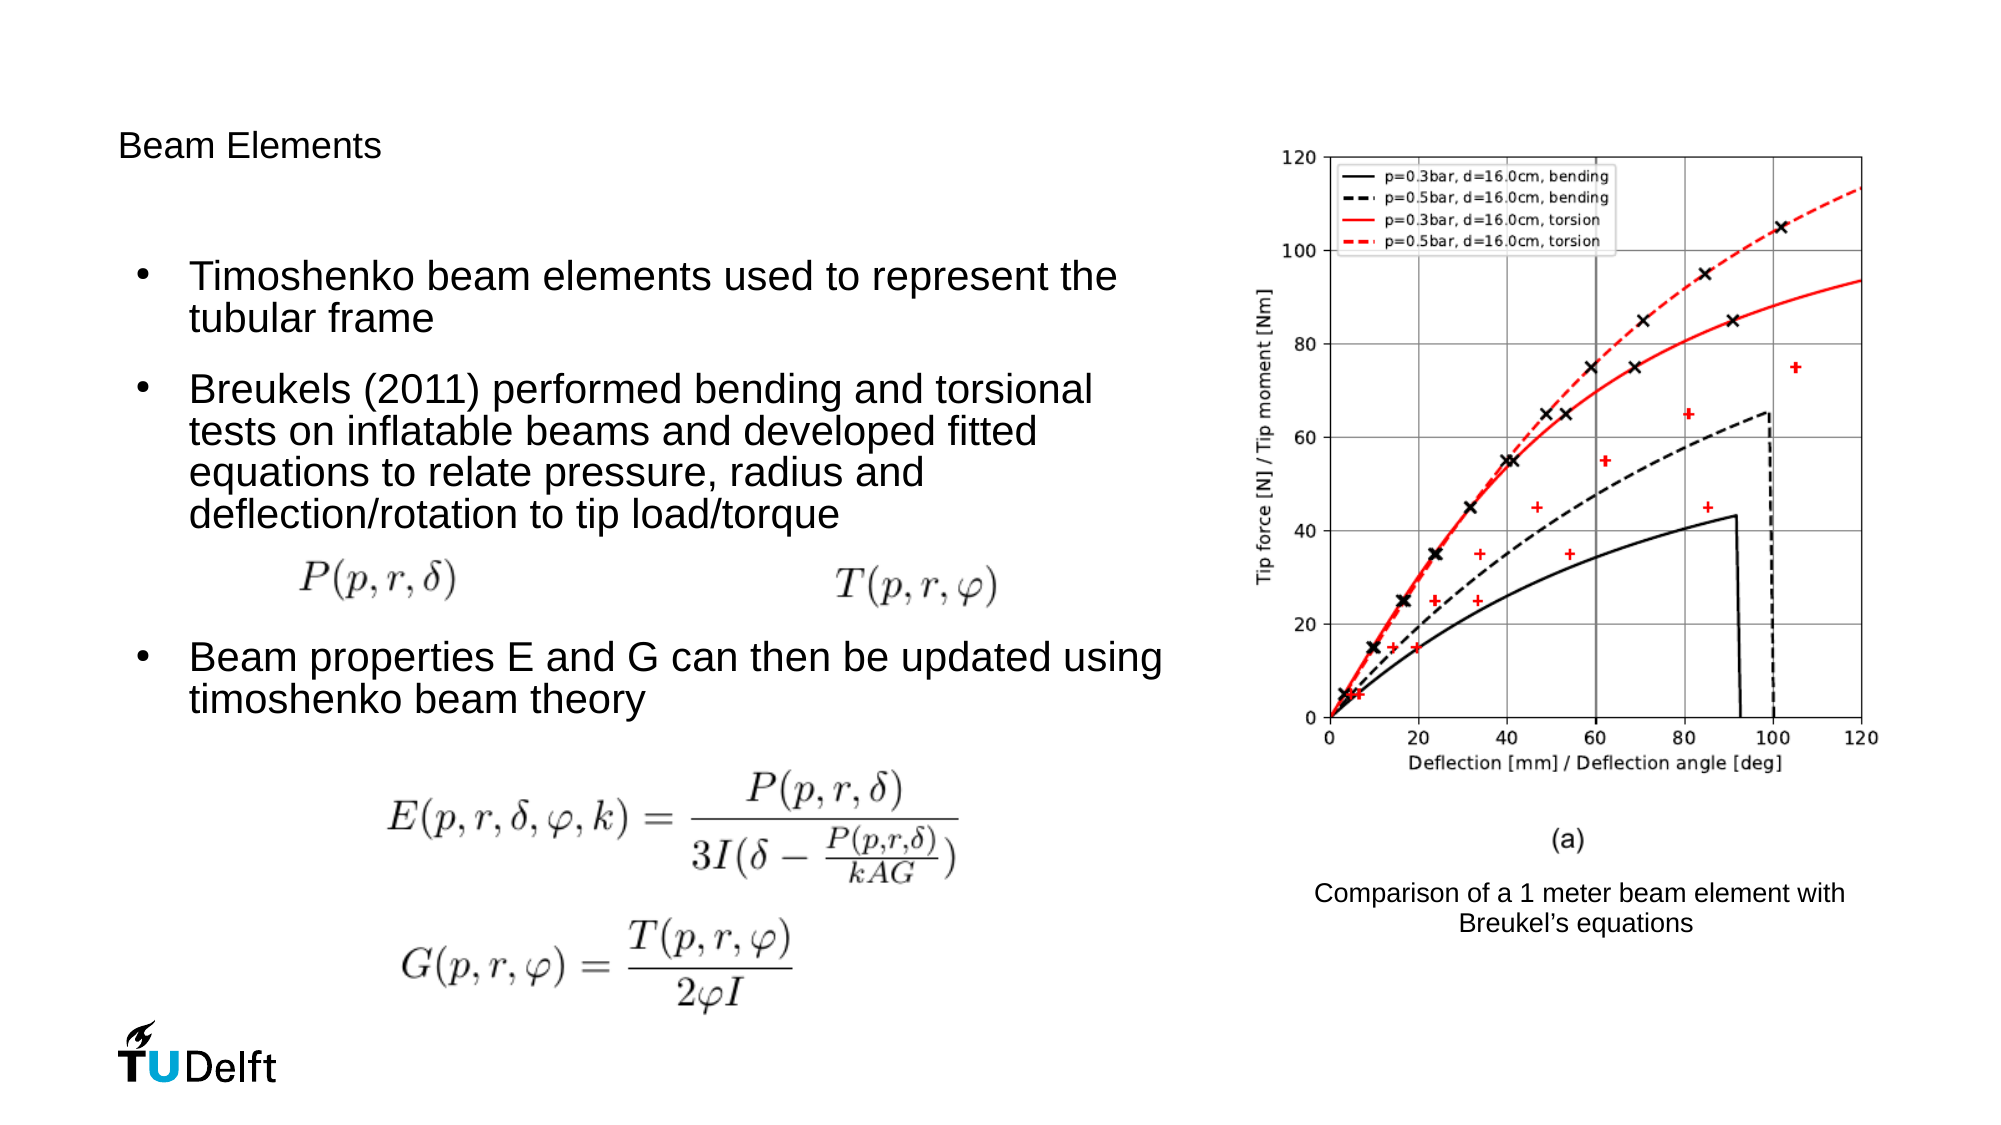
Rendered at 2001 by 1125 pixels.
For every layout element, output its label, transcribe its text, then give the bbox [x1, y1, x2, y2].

list Timoshenko beam elements used to represent the tubular frame Breukels (2011) performed bending and torsional tests on inflatable beams and developed fitted equations to relate pressure, radius and deflection/rotation to tip load/torque Beam properties E and G can then be updated using timoshenko beam theory [117, 256, 1182, 985]
title Beam Elements [117, 118, 1223, 172]
text_box Comparison of a 1 meter beam element with Breukel’s equations [1269, 870, 1890, 1007]
picture [824, 540, 1004, 621]
picture [1223, 108, 1920, 879]
picture [344, 732, 1034, 1034]
picture [281, 540, 473, 614]
